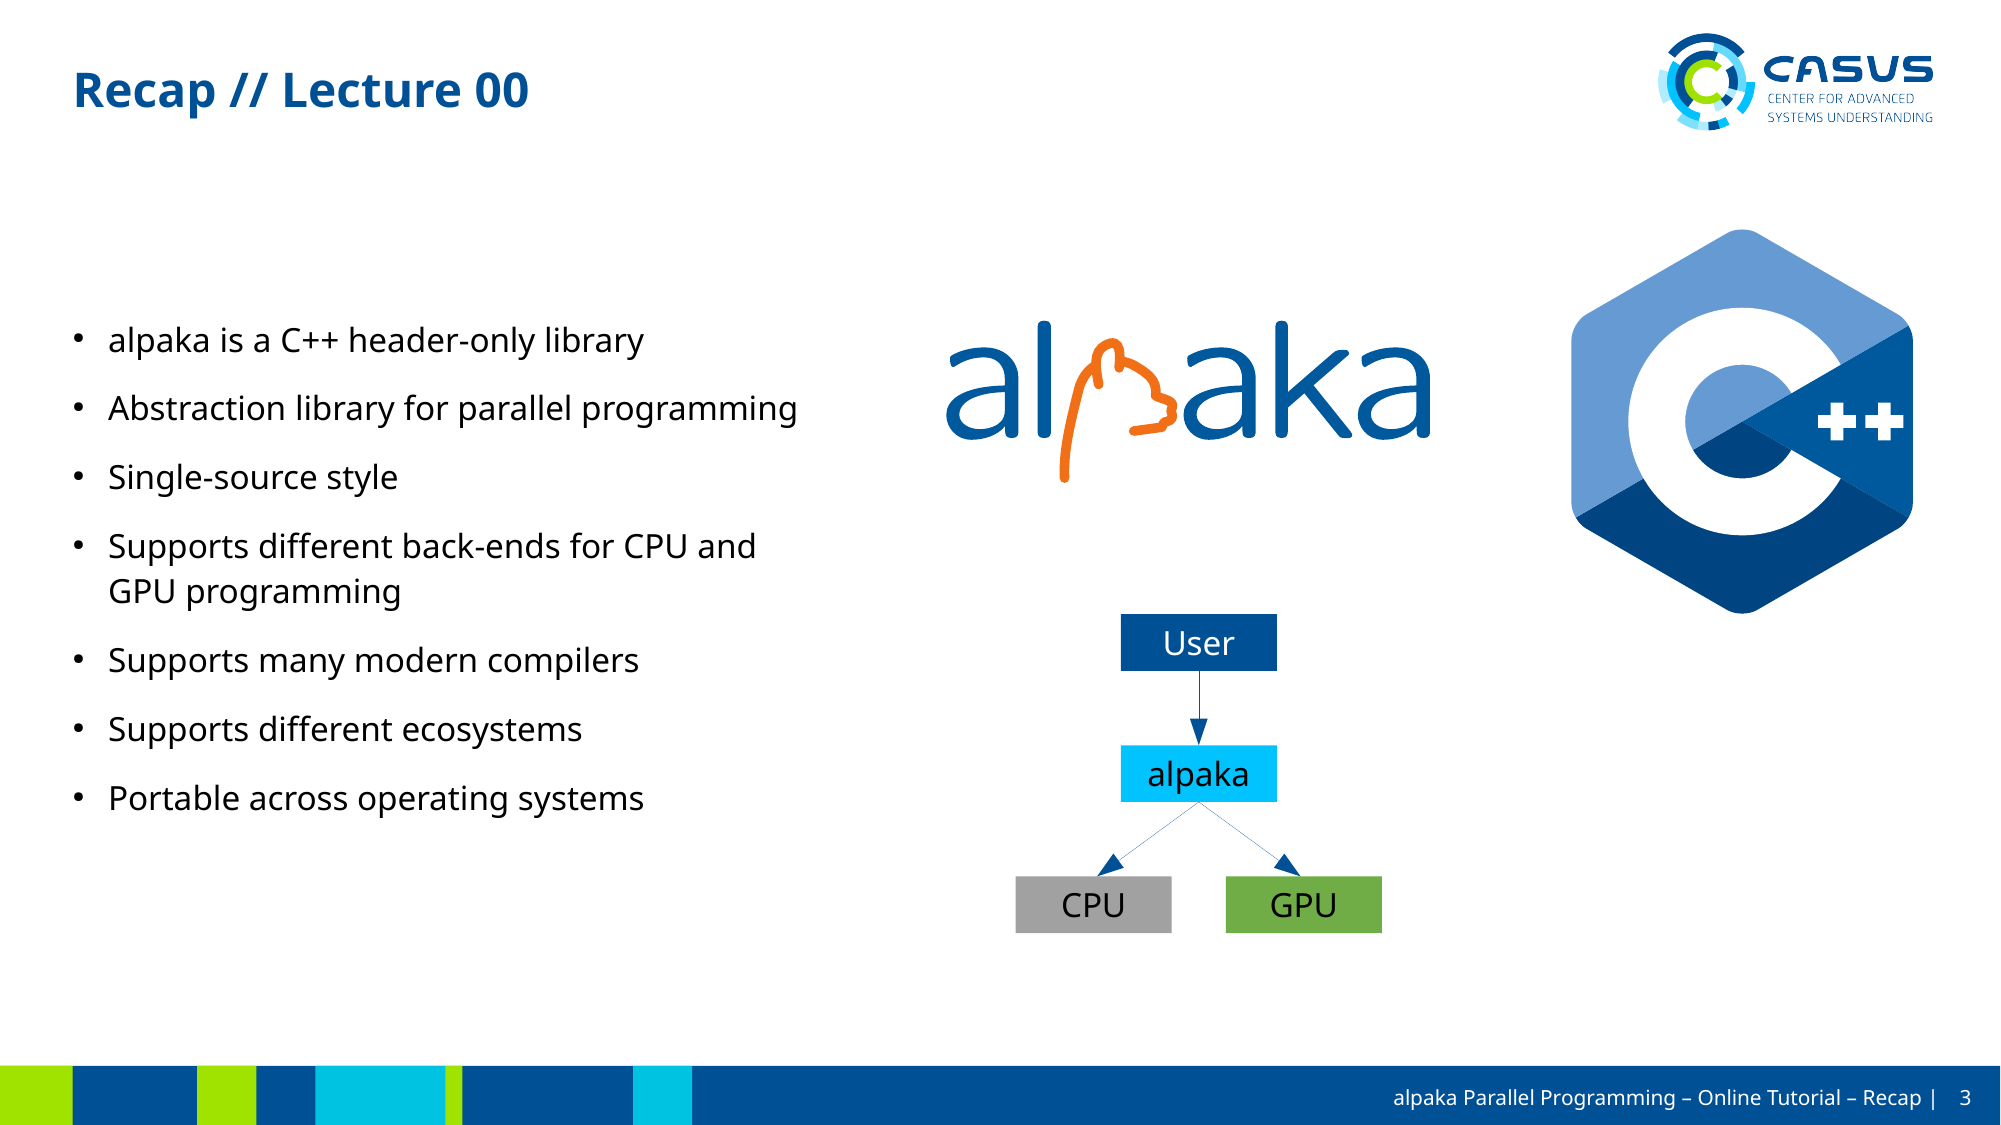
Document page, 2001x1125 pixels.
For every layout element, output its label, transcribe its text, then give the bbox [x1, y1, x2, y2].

picture [1658, 33, 1933, 131]
list alpaka is a C++ header-only library Abstraction library for parallel programming Single-source style Supports different back-ends for CPU and GPU programming Supports many modern compilers Supports different ecosystems Portable across operating systems [72, 316, 828, 979]
picture [1570, 228, 1914, 615]
picture [944, 318, 1432, 485]
title Recap // Lecture 00 [72, 54, 1620, 123]
text_box alpaka [1120, 745, 1277, 802]
text_box CPU [1015, 876, 1172, 934]
text_box GPU [1225, 876, 1382, 934]
text_box User [1120, 614, 1277, 671]
